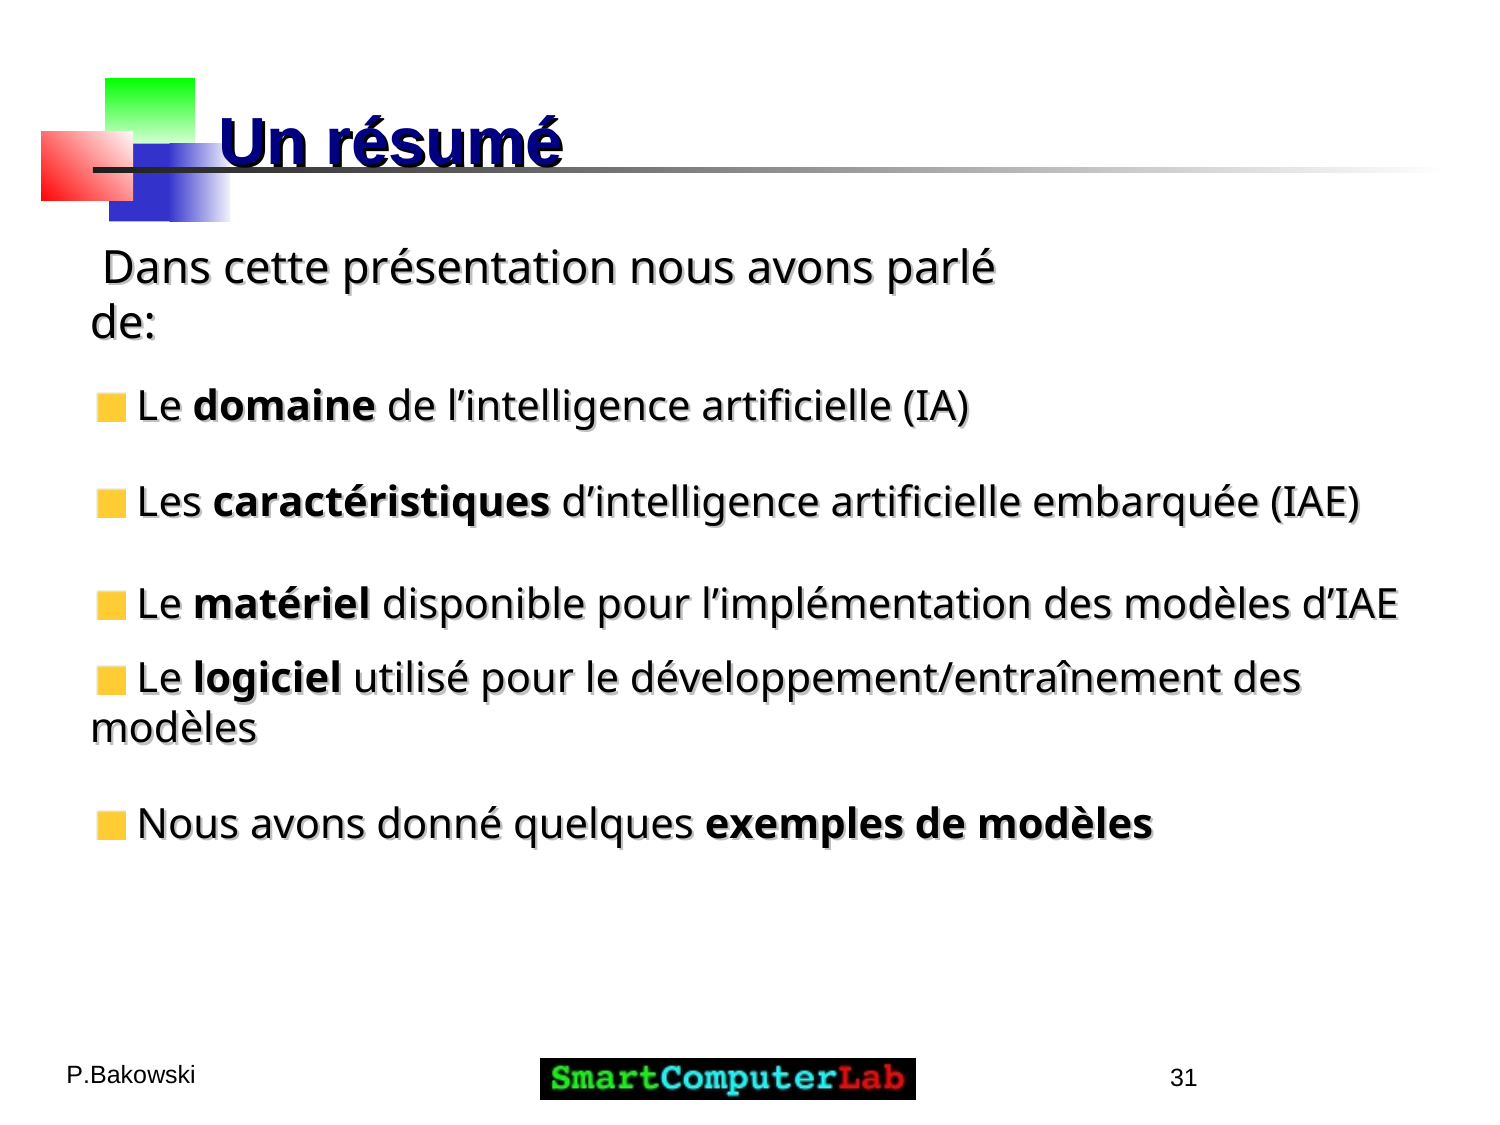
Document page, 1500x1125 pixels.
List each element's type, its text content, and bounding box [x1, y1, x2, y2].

picture [89, 583, 126, 620]
text_box Dans cette présentation nous avons parlé de: [75, 230, 1021, 300]
picture [89, 481, 126, 518]
title Un résumé [203, 90, 1456, 186]
text_box Le domaine de l’intelligence artificielle (IA) Les caractéristiques d’intelligence artificielle embarquée (IAE) Le matériel disponible pour l’implémentation des modèles d’IAE Le logiciel utilisé pour le développement/entraînement des modèles Nous avons donné quelques exemples de modèles [75, 296, 1441, 962]
picture [89, 385, 126, 422]
picture [89, 803, 126, 840]
picture [540, 1058, 916, 1100]
picture [89, 658, 126, 695]
